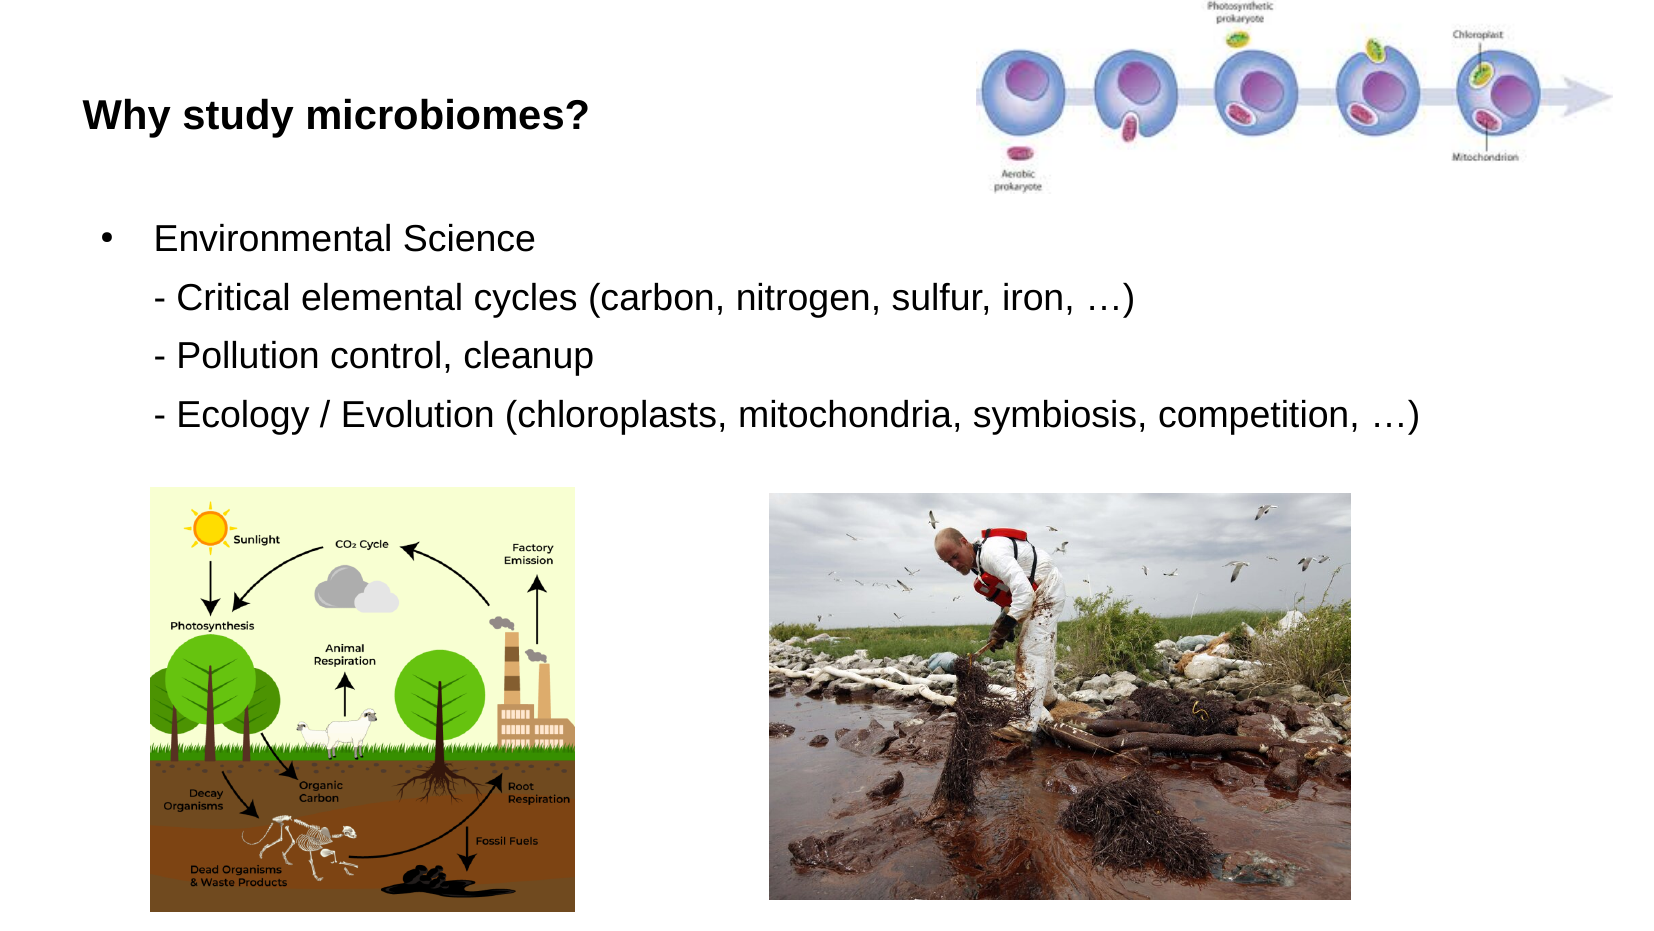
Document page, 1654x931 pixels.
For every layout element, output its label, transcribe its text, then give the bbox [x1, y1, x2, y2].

list Environmental Science - Critical elemental cycles (carbon, nitrogen, sulfur, iron, …) - Pollution control, cleanup - Ecology / Evolution (chloroplasts, mitochondria, symbiosis, competition, …) [82, 217, 1571, 758]
title Why study microbiomes? [82, 37, 976, 193]
picture [150, 487, 575, 912]
picture [769, 493, 1351, 901]
picture [976, 0, 1613, 194]
